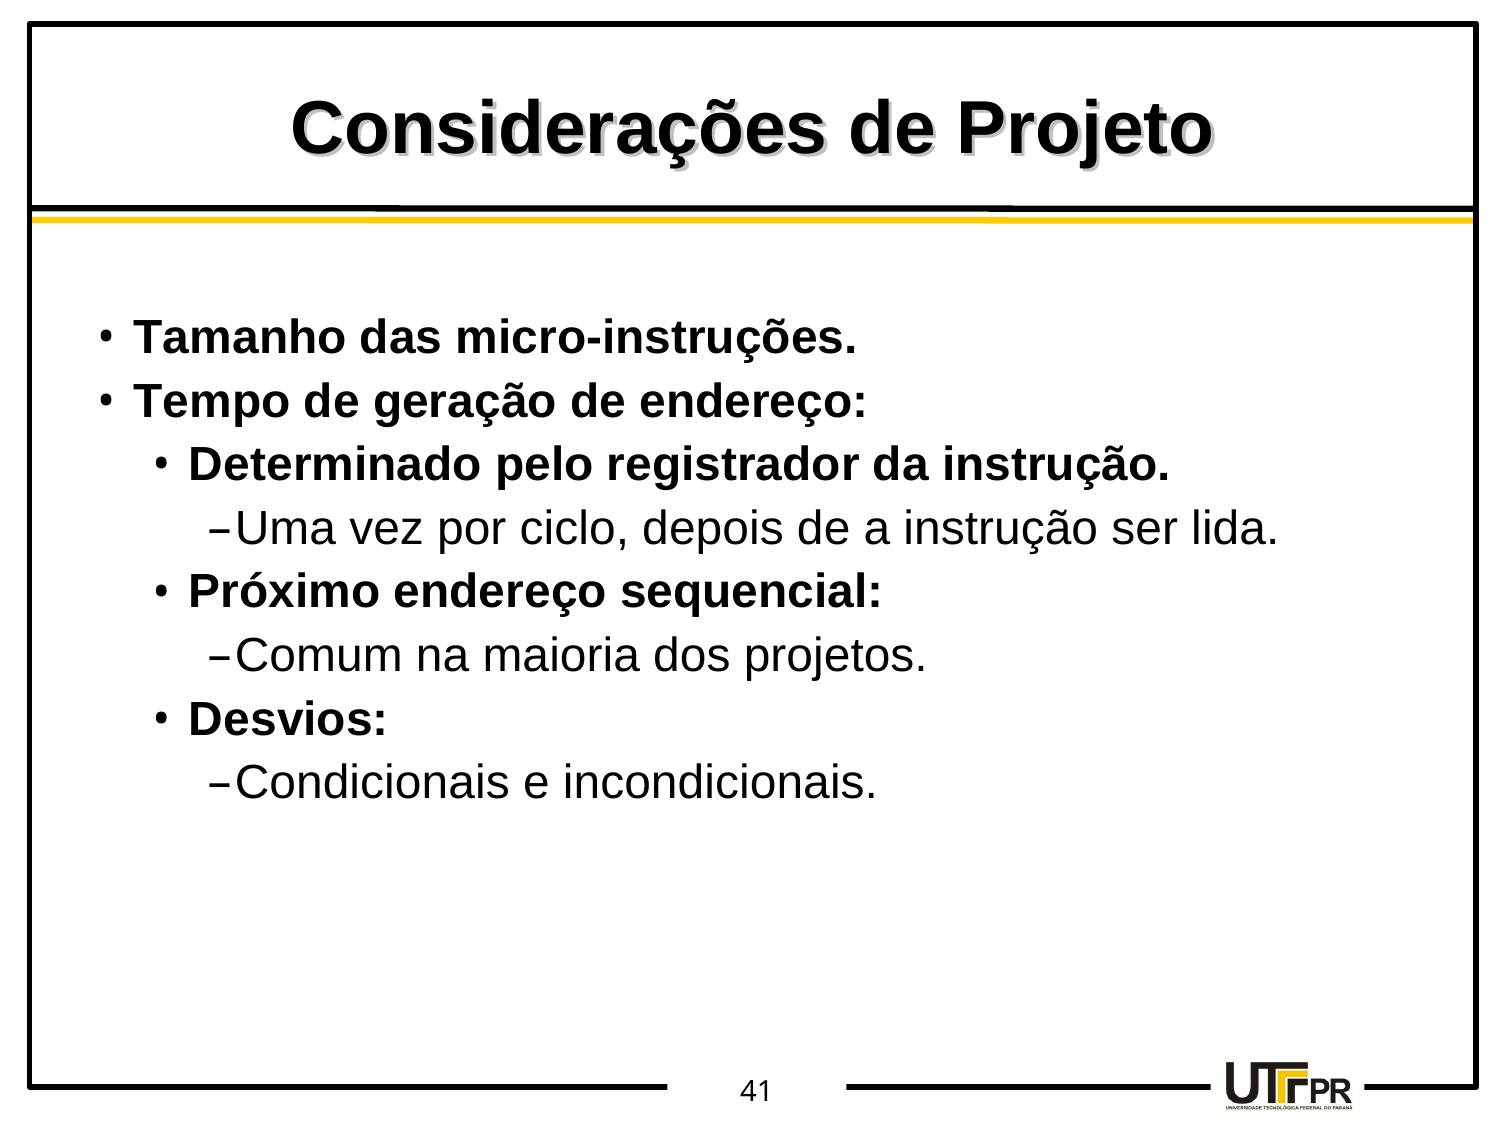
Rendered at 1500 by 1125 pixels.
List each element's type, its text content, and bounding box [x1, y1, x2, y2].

title Considerações de Projeto [29, 85, 1477, 180]
picture [1225, 1062, 1353, 1110]
list Tamanho das micro-instruções. Tempo de geração de endereço: Determinado pelo registrador da instrução. Uma vez por ciclo, depois de a instrução ser lida. Próximo endereço sequencial: Comum na maioria dos projetos. Desvios: Condicionais e incondicionais. [82, 304, 1433, 1048]
